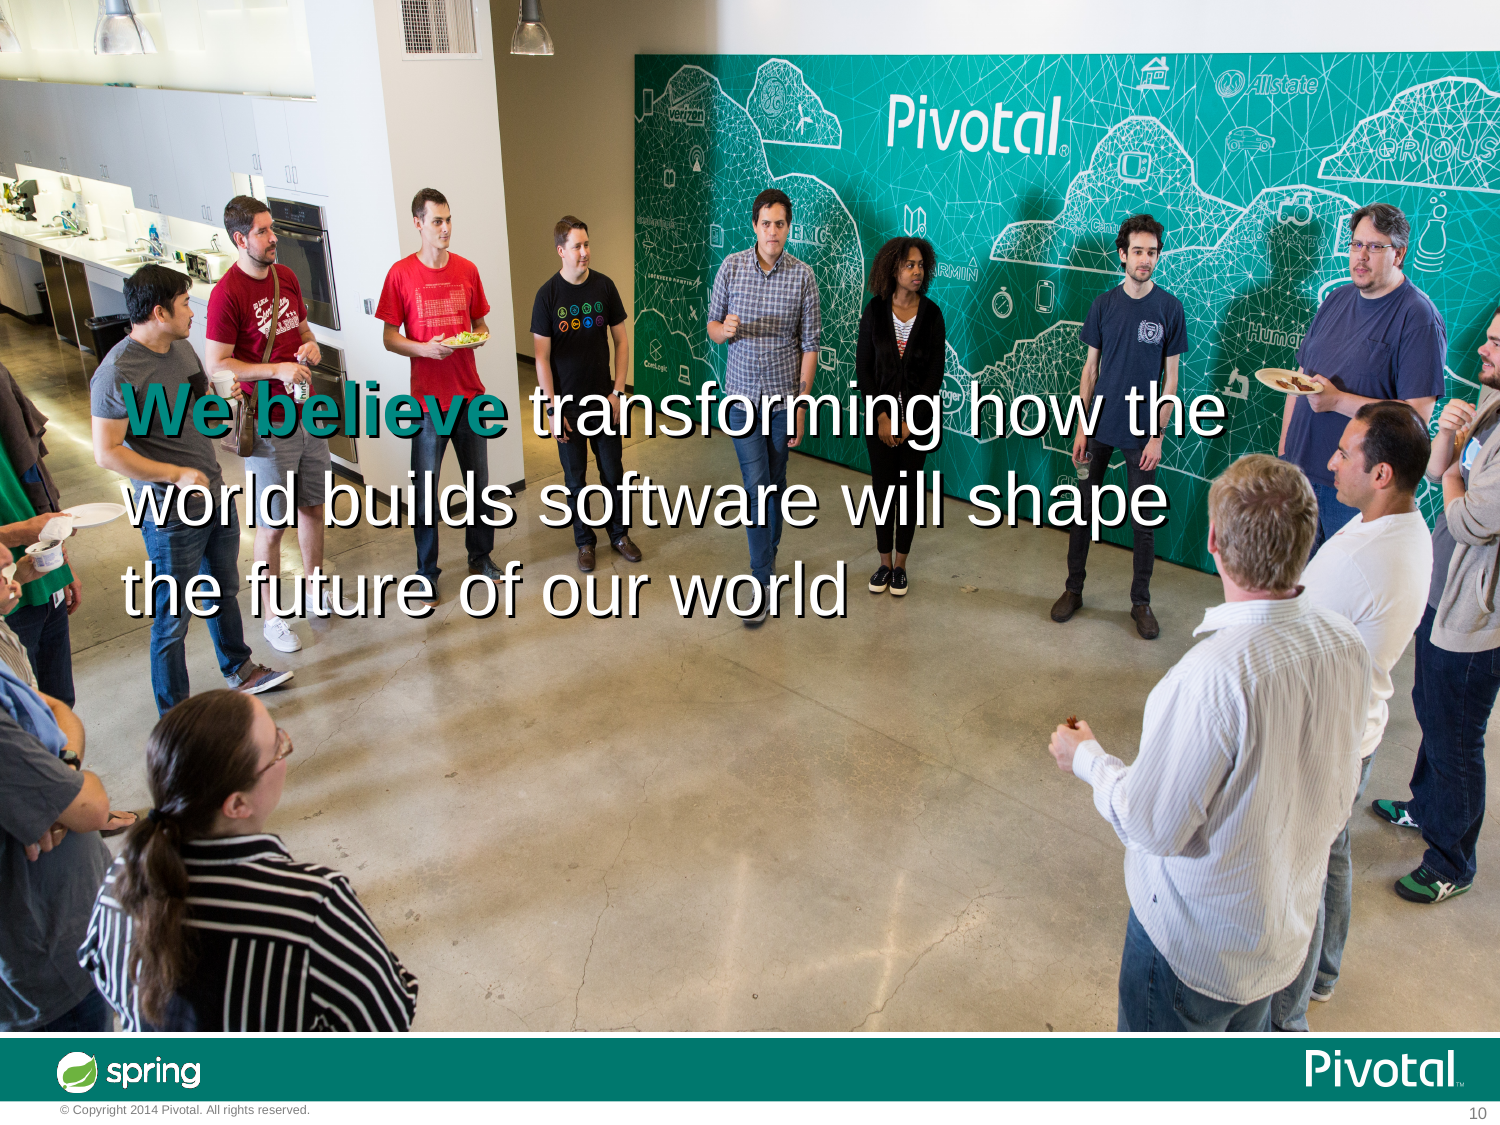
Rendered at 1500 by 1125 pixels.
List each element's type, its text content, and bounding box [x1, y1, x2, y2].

picture [1306, 1050, 1464, 1087]
picture [32, 1041, 210, 1103]
picture [0, 0, 1500, 1032]
text_box We believe transforming how the world builds software will shape the future of our world [105, 352, 1395, 639]
